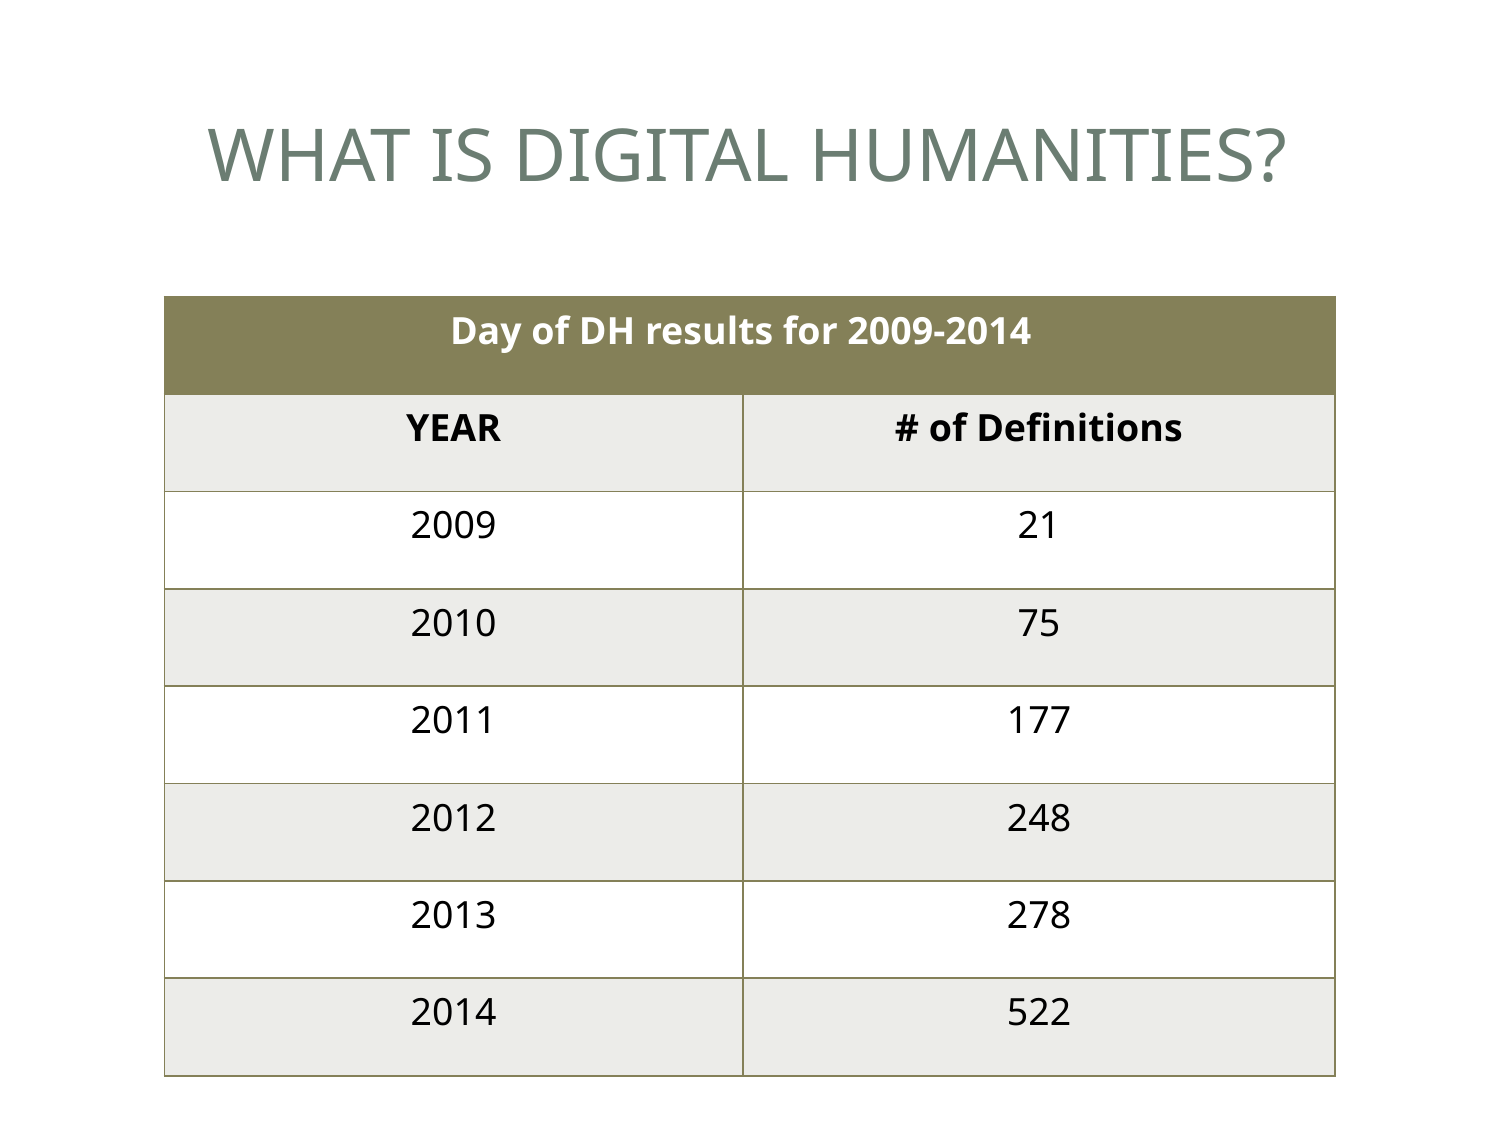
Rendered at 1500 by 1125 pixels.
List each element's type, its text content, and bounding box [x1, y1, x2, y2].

table_cell 278 [744, 882, 1334, 977]
table_cell 248 [744, 784, 1334, 880]
table_cell 2013 [165, 882, 742, 977]
table_header Day of DH results for 2009-2014 [165, 298, 1334, 393]
table_cell 2014 [165, 979, 742, 1075]
title What is digital Humanities? [69, 66, 1425, 238]
table_cell 2009 [165, 492, 742, 588]
table_cell YEAR [165, 395, 742, 491]
table_cell 21 [744, 492, 1334, 588]
table_cell 2012 [165, 784, 742, 880]
table_cell 522 [744, 979, 1334, 1075]
table_cell 2011 [165, 687, 742, 783]
table_cell # of Definitions [744, 395, 1334, 491]
table_cell 177 [744, 687, 1334, 783]
table_cell 2010 [165, 590, 742, 685]
table_cell 75 [744, 590, 1334, 685]
